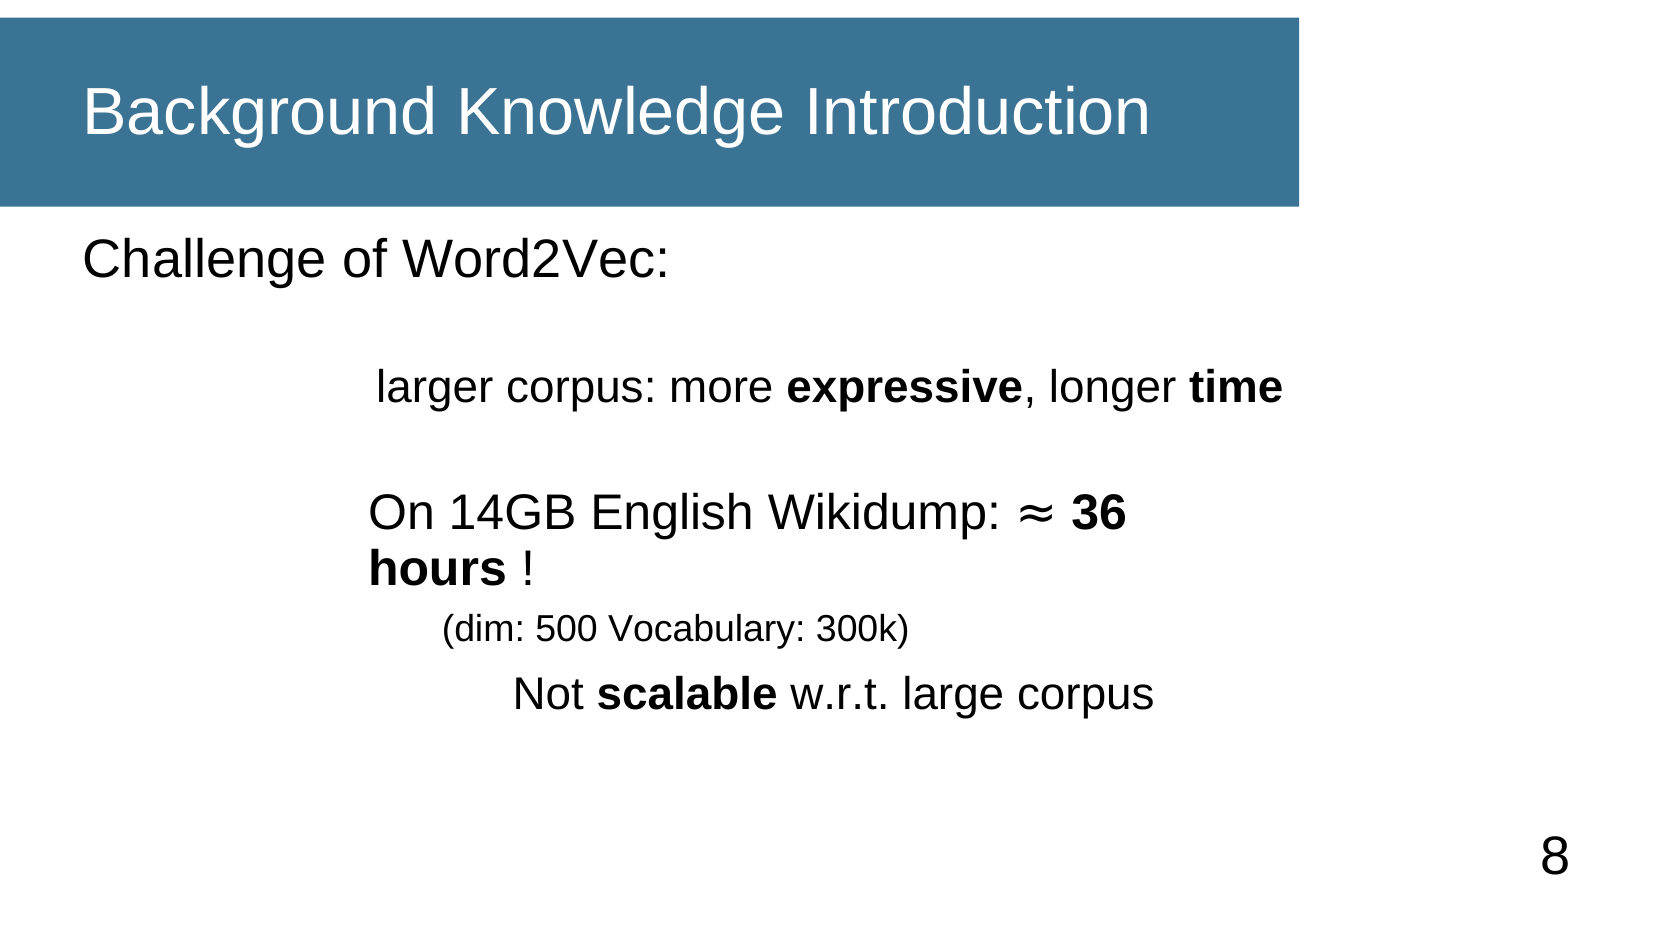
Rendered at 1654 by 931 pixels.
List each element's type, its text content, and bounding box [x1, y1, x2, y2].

text_box larger corpus: more expressive, longer time [361, 354, 1307, 425]
text_box Not scalable w.r.t. large corpus [497, 661, 1170, 783]
title Background Knowledge Introduction [82, 35, 1234, 189]
list Challenge of Word2Vec: [82, 224, 1571, 764]
text_box On 14GB English Wikidump: ≈ 36 hours ! (dim: 500 Vocabulary: 300k) [353, 477, 1315, 660]
